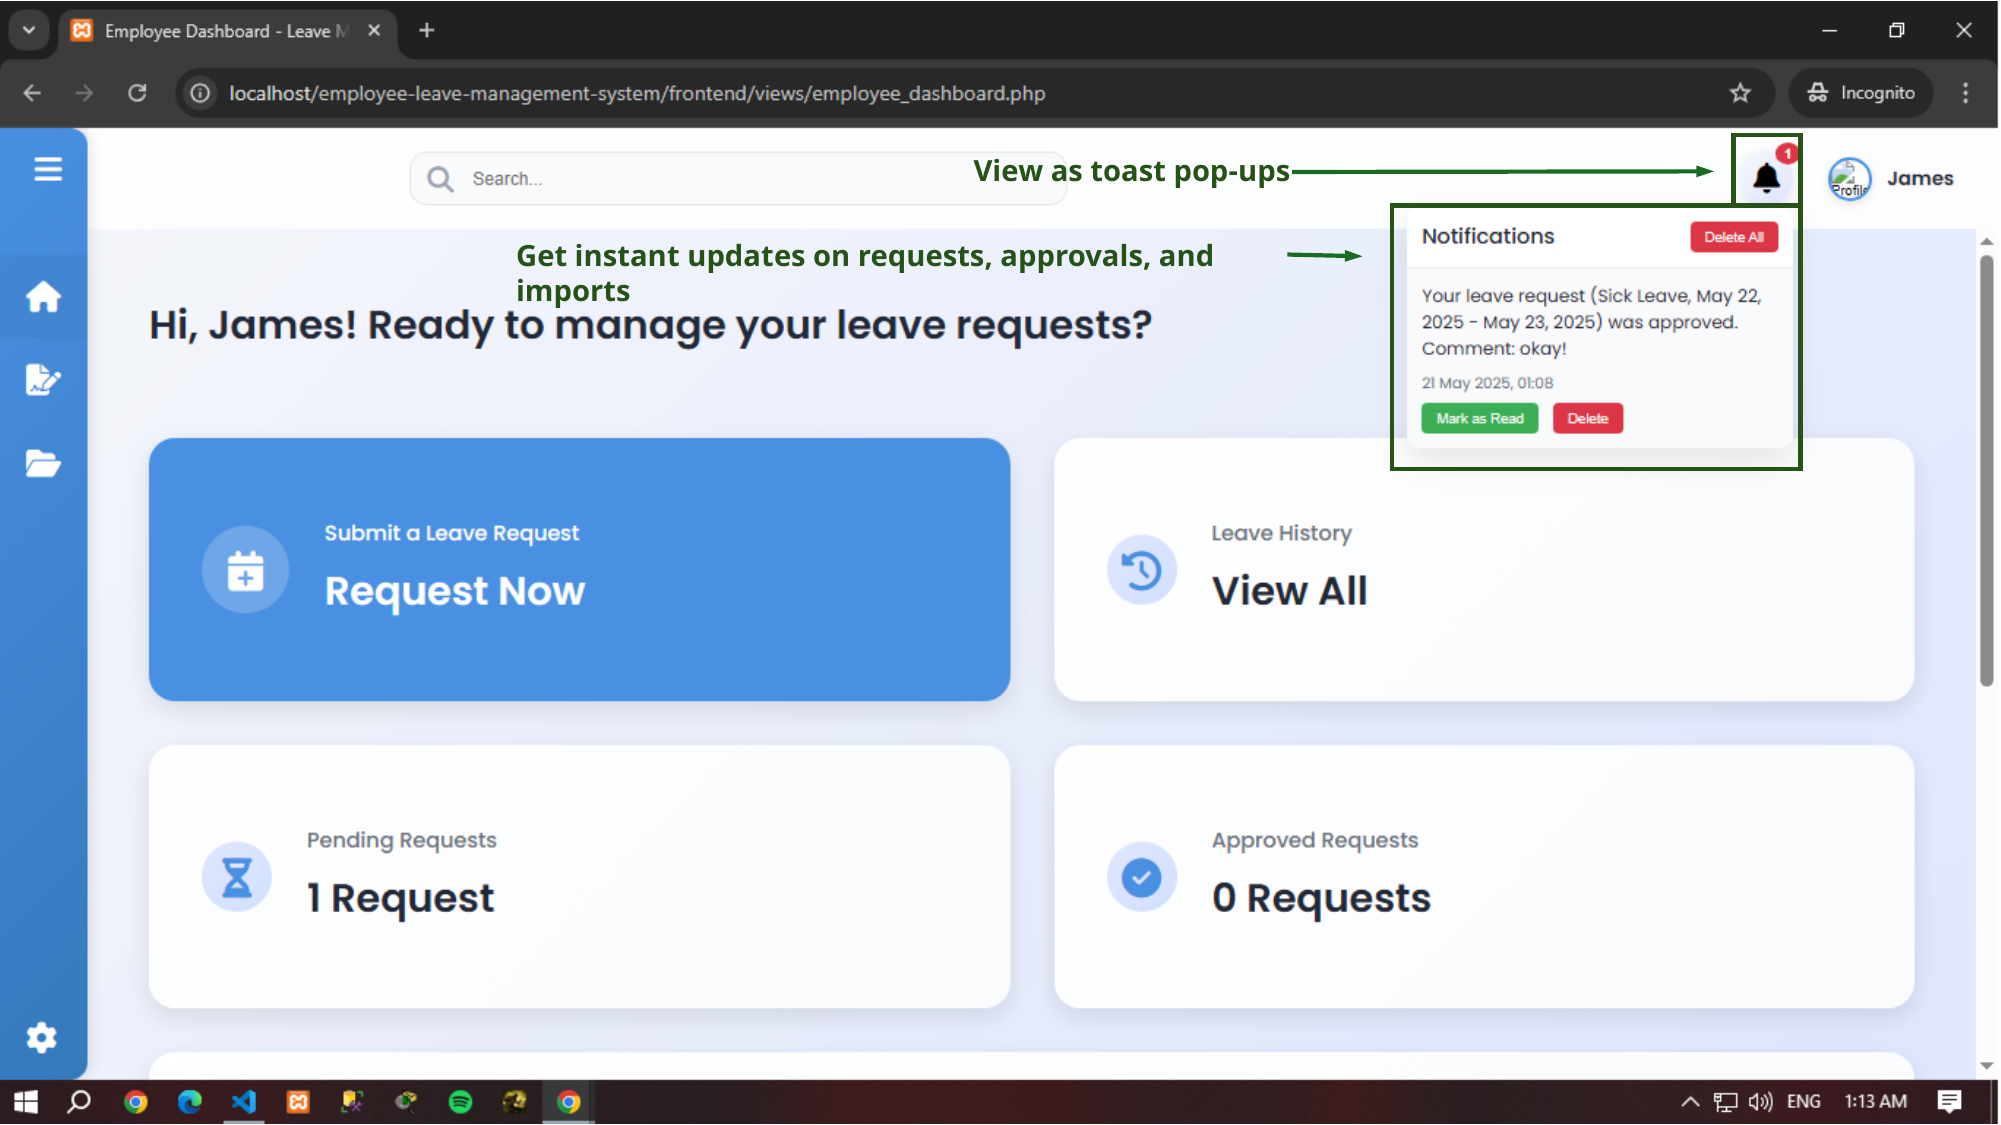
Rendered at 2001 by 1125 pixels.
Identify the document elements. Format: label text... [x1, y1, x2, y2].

text_box Get instant updates on requests, approvals, and imports [501, 229, 1286, 280]
picture [0, 1, 2000, 1124]
text_box View as toast pop-ups [958, 144, 1308, 195]
